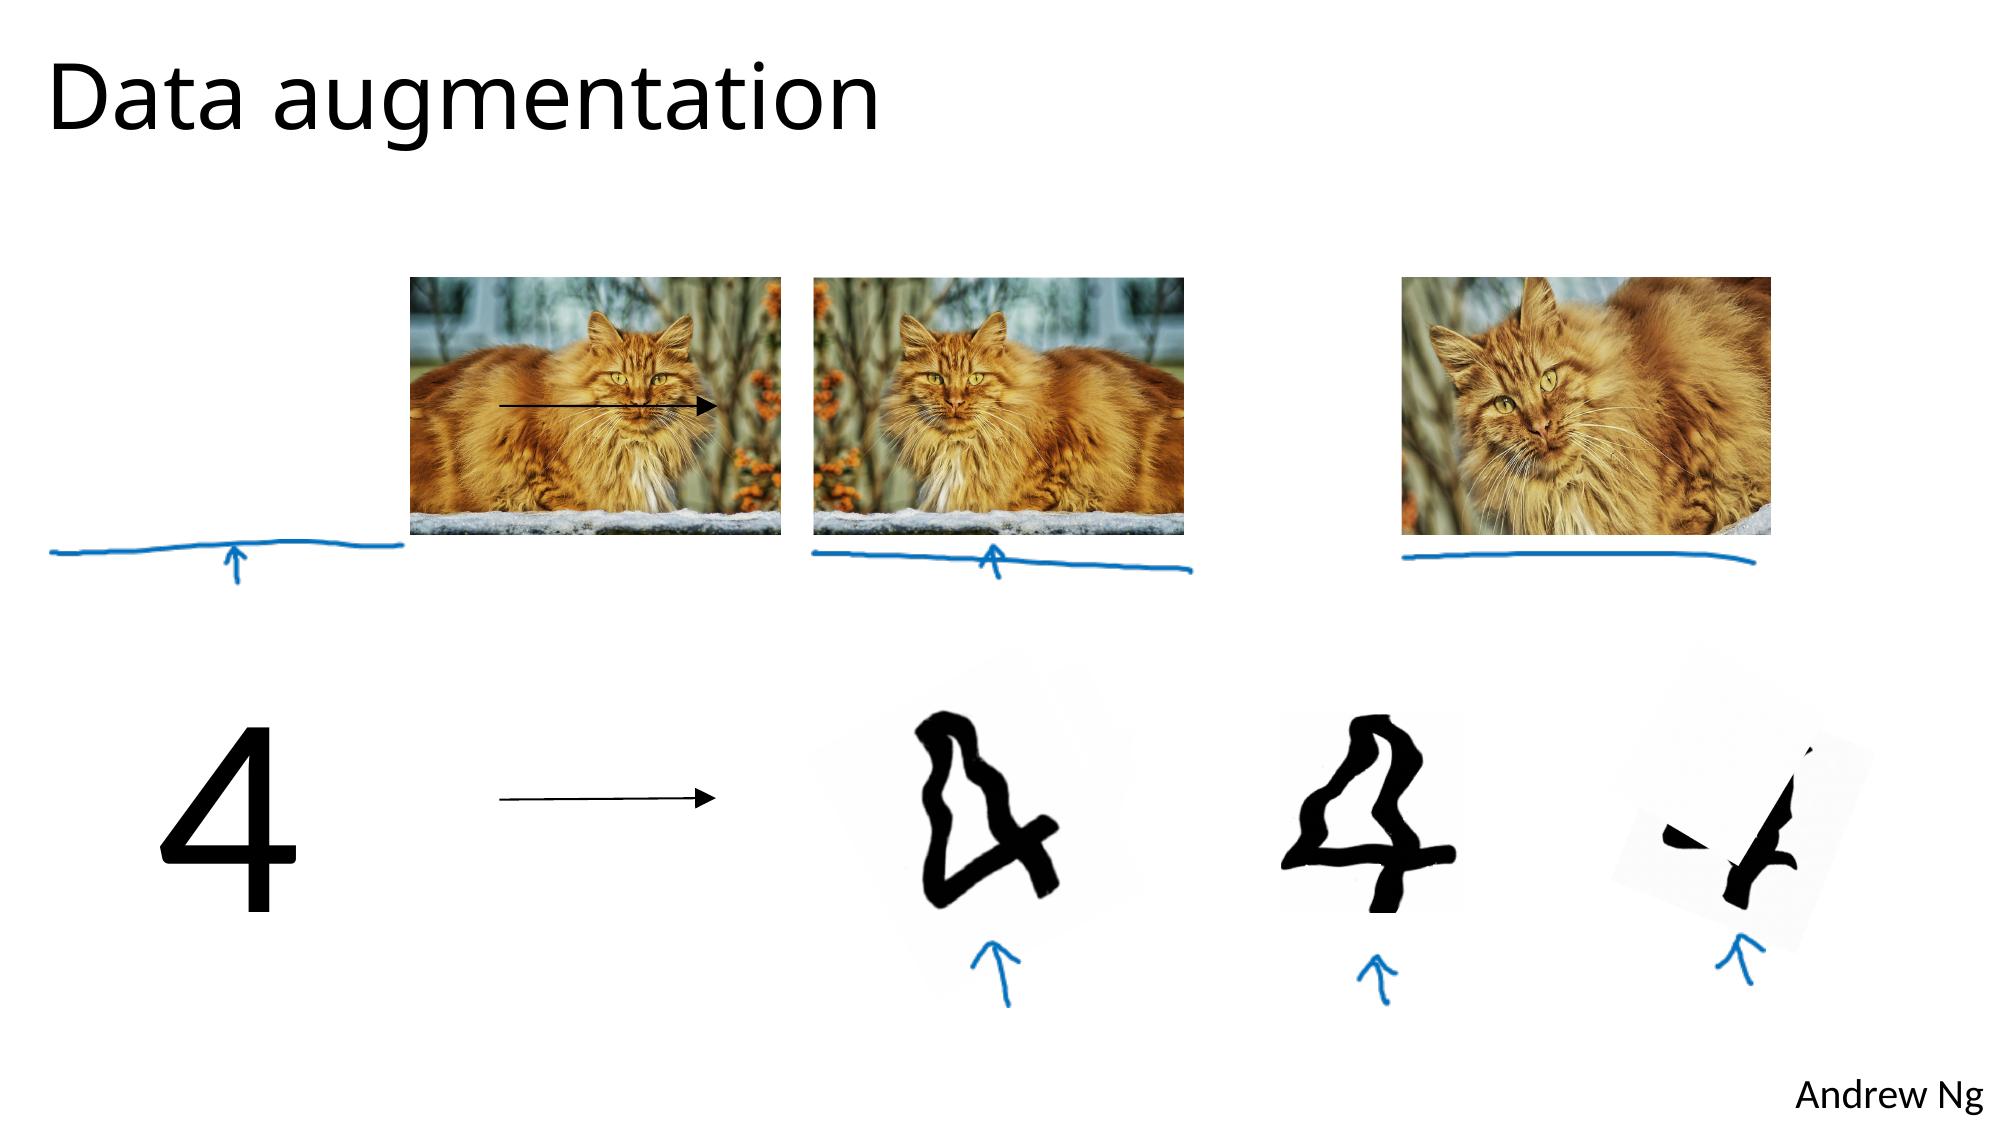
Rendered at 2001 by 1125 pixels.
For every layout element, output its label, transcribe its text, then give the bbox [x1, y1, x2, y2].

picture [49, 539, 1876, 1008]
title Data augmentation [30, 29, 1755, 248]
picture [410, 277, 781, 535]
picture [813, 277, 1184, 535]
picture [1401, 277, 1772, 535]
